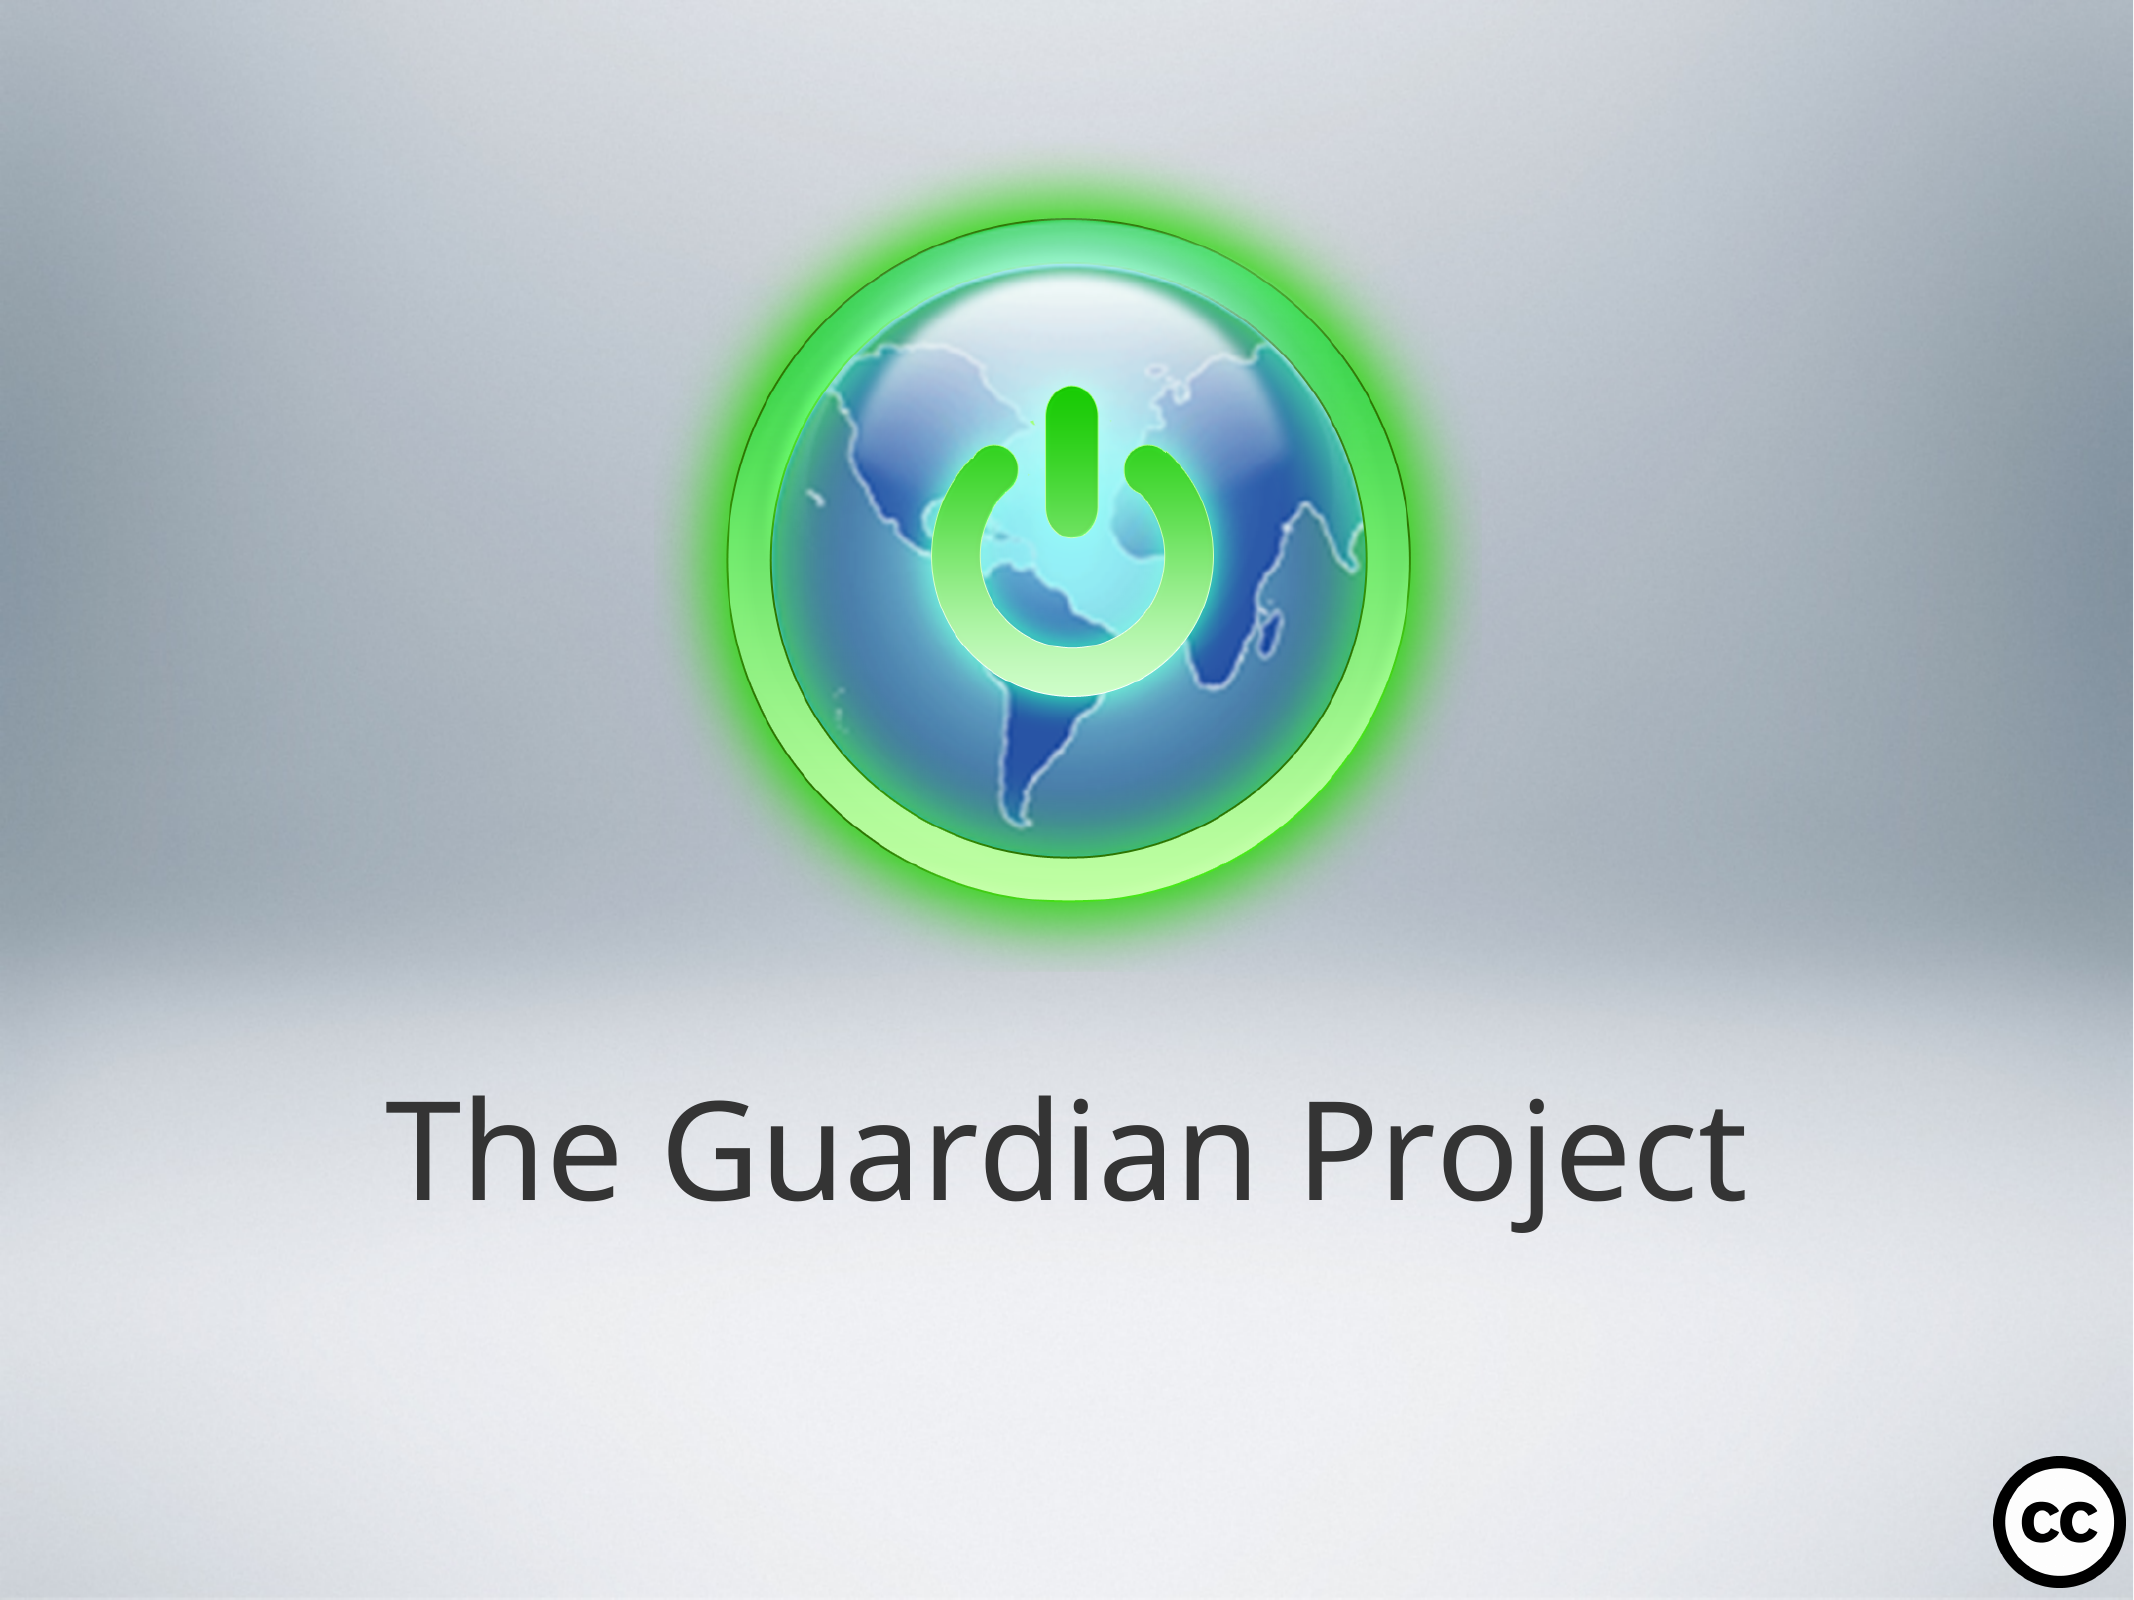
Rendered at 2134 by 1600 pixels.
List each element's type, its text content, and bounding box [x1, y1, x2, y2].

picture [0, 0, 2134, 1600]
text_box The Guardian Project [181, 1075, 1954, 1418]
